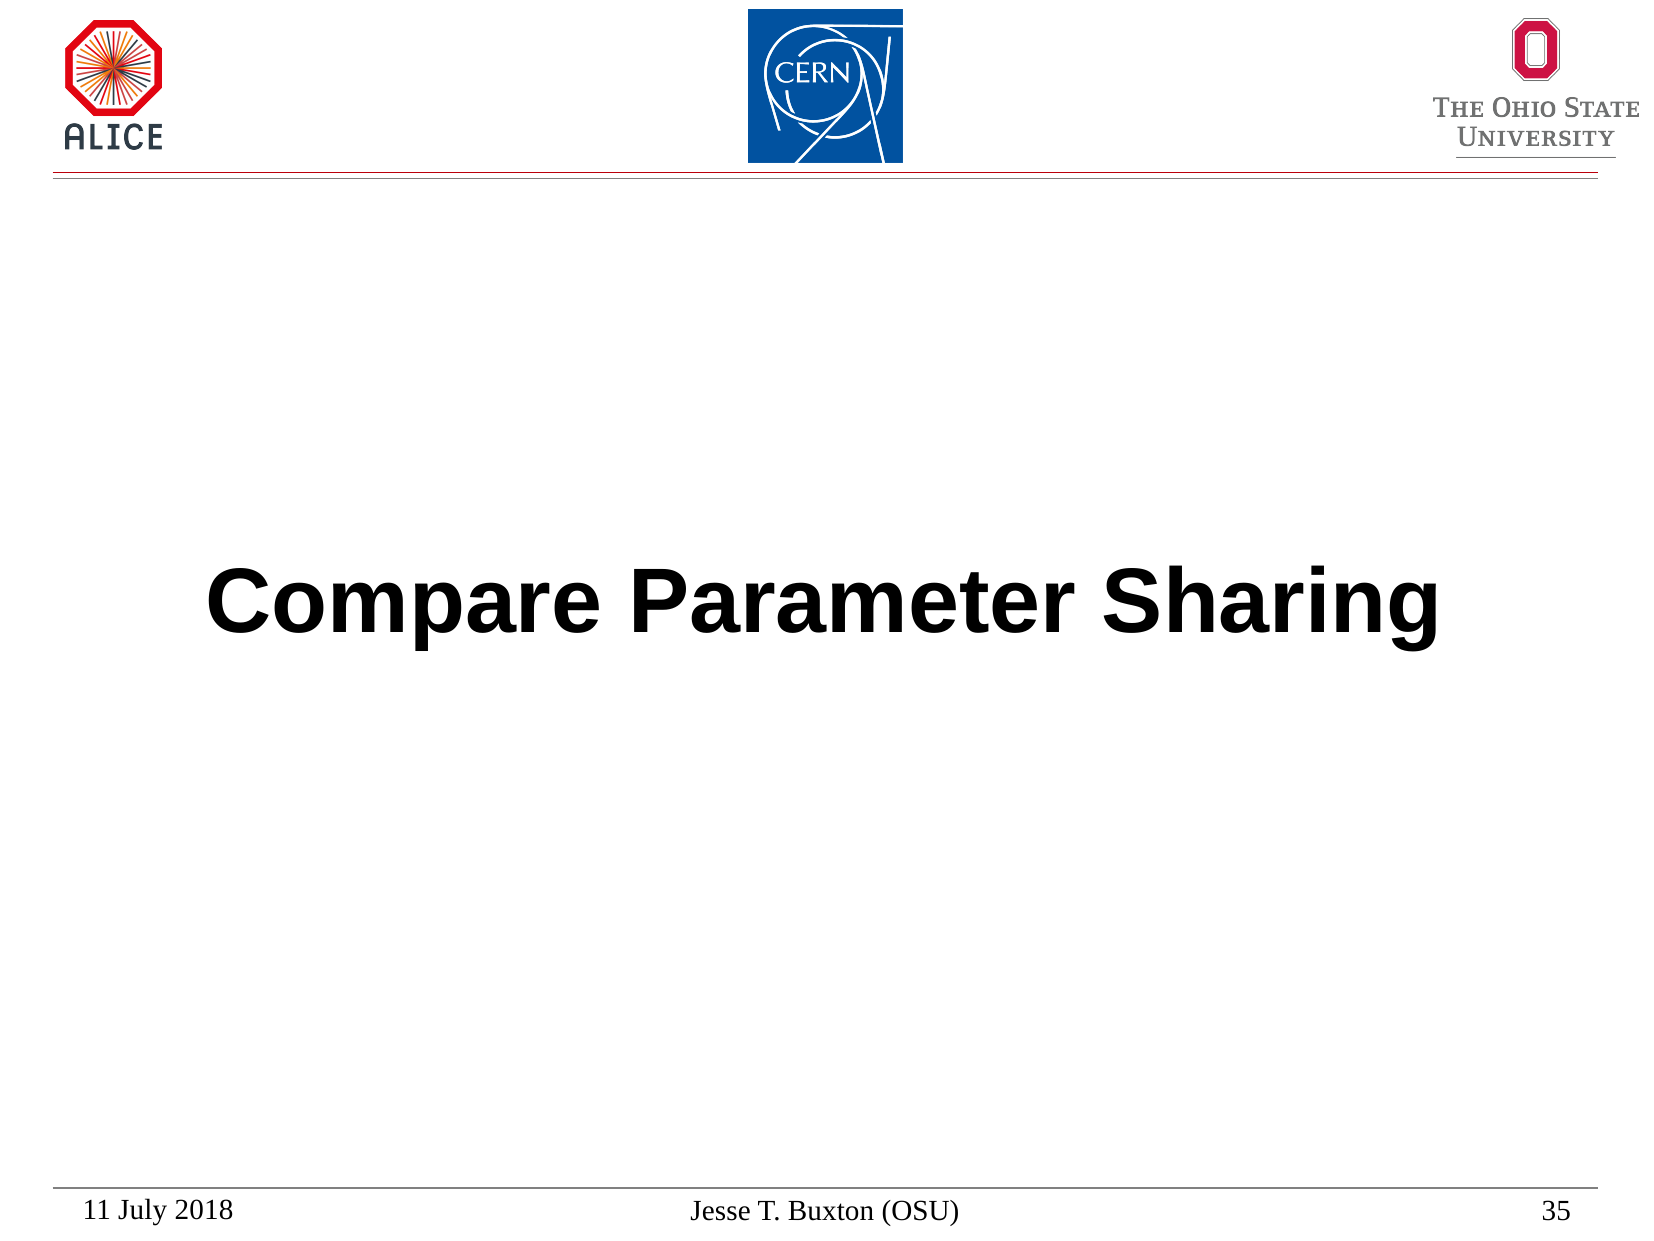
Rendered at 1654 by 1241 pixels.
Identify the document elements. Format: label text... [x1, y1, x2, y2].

title Compare Parameter Sharing [137, 515, 1513, 686]
picture [1430, 5, 1642, 171]
picture [748, 9, 903, 163]
picture [65, 20, 162, 150]
